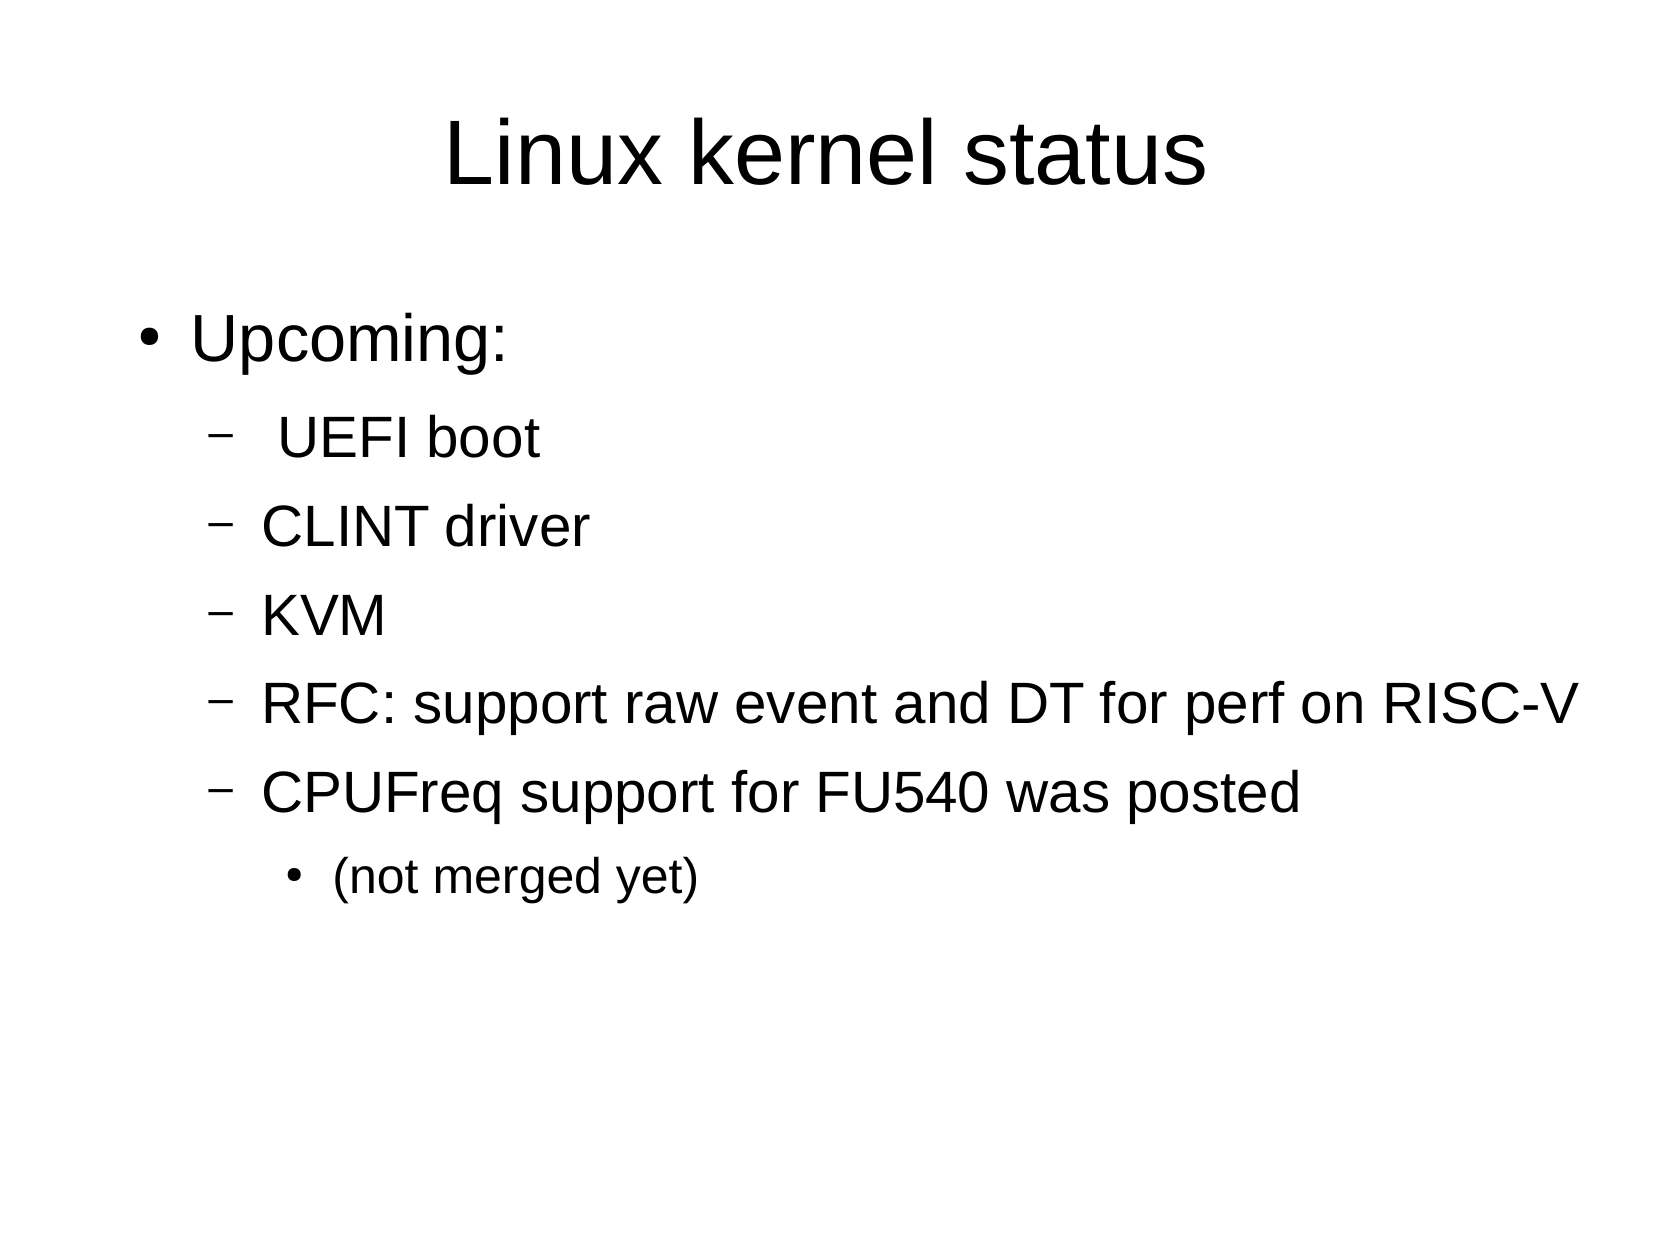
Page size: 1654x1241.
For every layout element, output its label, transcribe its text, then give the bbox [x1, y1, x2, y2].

list Upcoming: UEFI boot CLINT driver KVM RFC: support raw event and DT for perf on RISC-V CPUFreq support for FU540 was posted (not merged yet) [120, 300, 1609, 1021]
title Linux kernel status [82, 49, 1571, 257]
